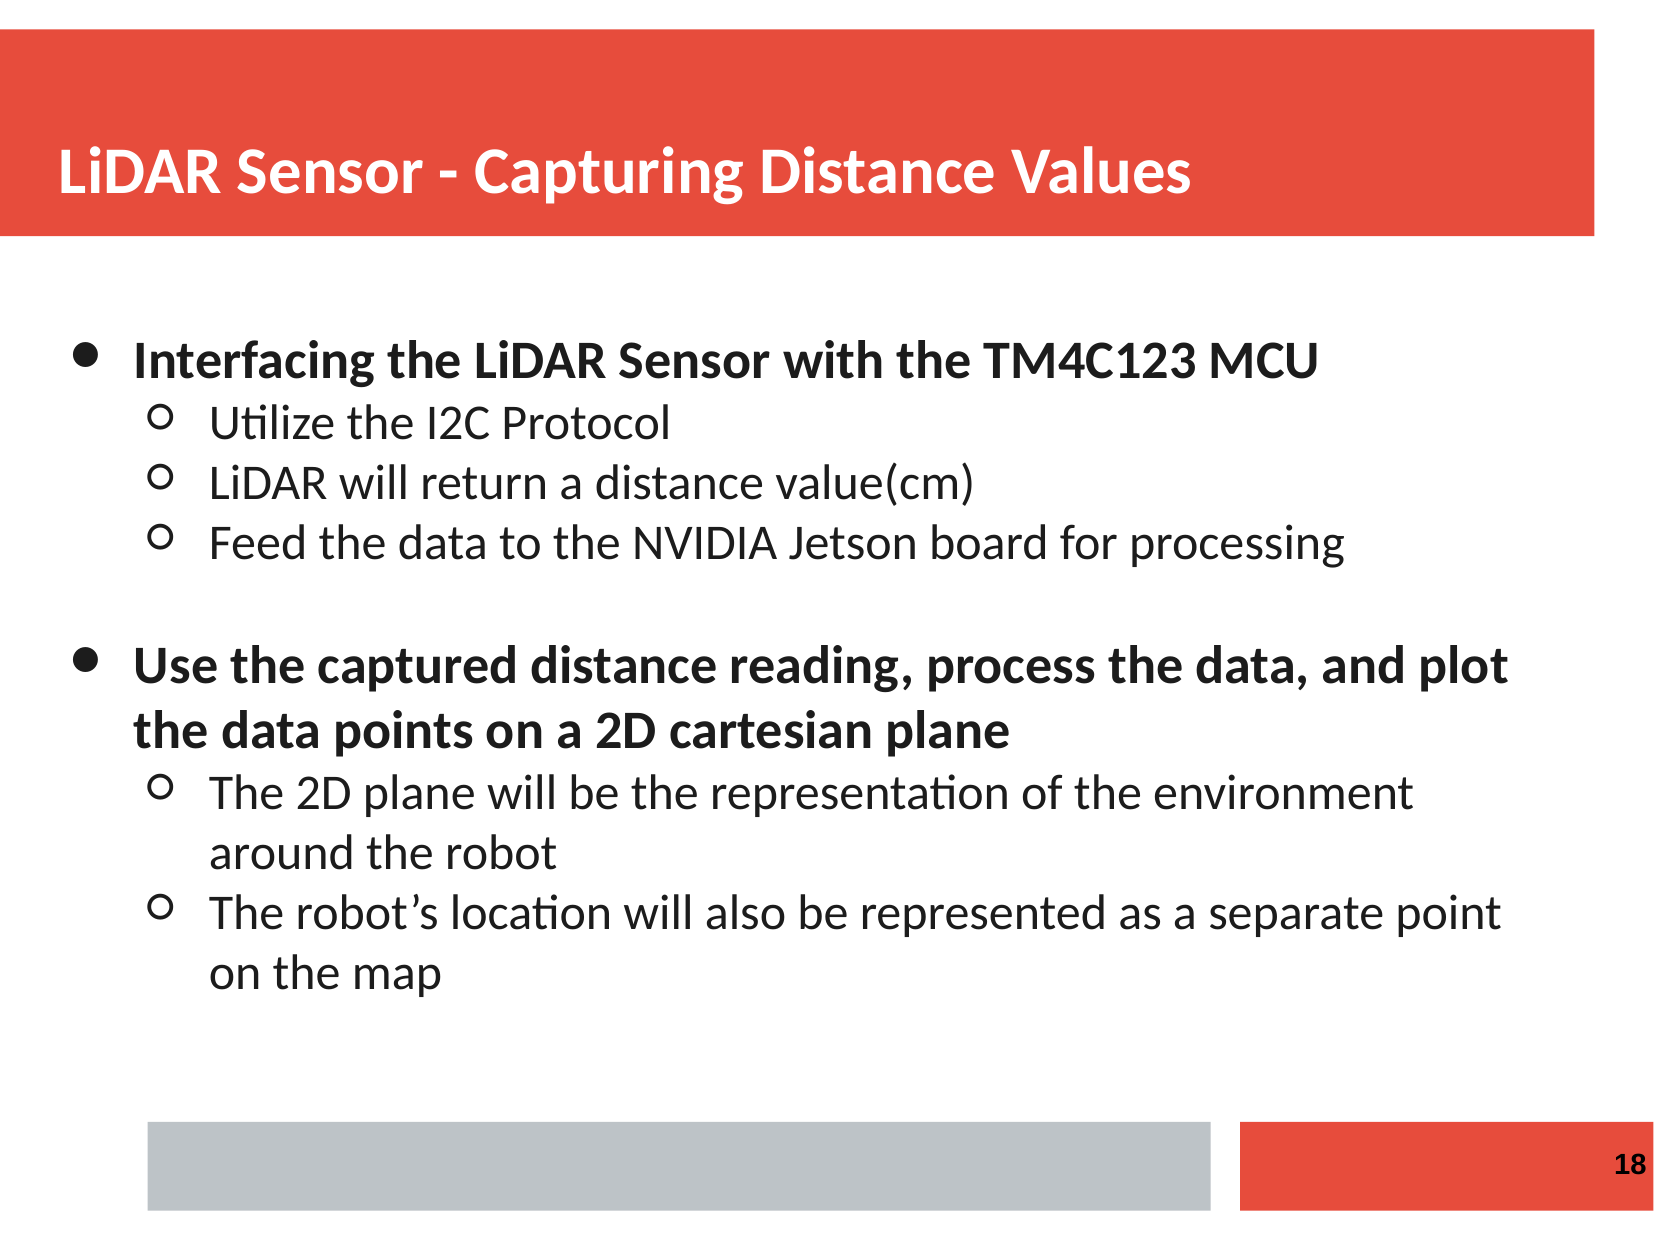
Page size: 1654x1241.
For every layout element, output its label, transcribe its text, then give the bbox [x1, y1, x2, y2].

slide_number <number> [1547, 1145, 1647, 1241]
text_box LiDAR Sensor - Capturing Distance Values [58, 58, 1595, 207]
text_box Interfacing the LiDAR Sensor with the TM4C123 MCU Utilize the I2C Protocol LiDAR will return a distance value(cm) Feed the data to the NVIDIA Jetson board for processing Use the captured distance reading, process the data, and plot the data points on a 2D cartesian plane The 2D plane will be the representation of the environment around the robot The robot’s location will also be represented as a separate point on the map [58, 324, 1565, 1093]
